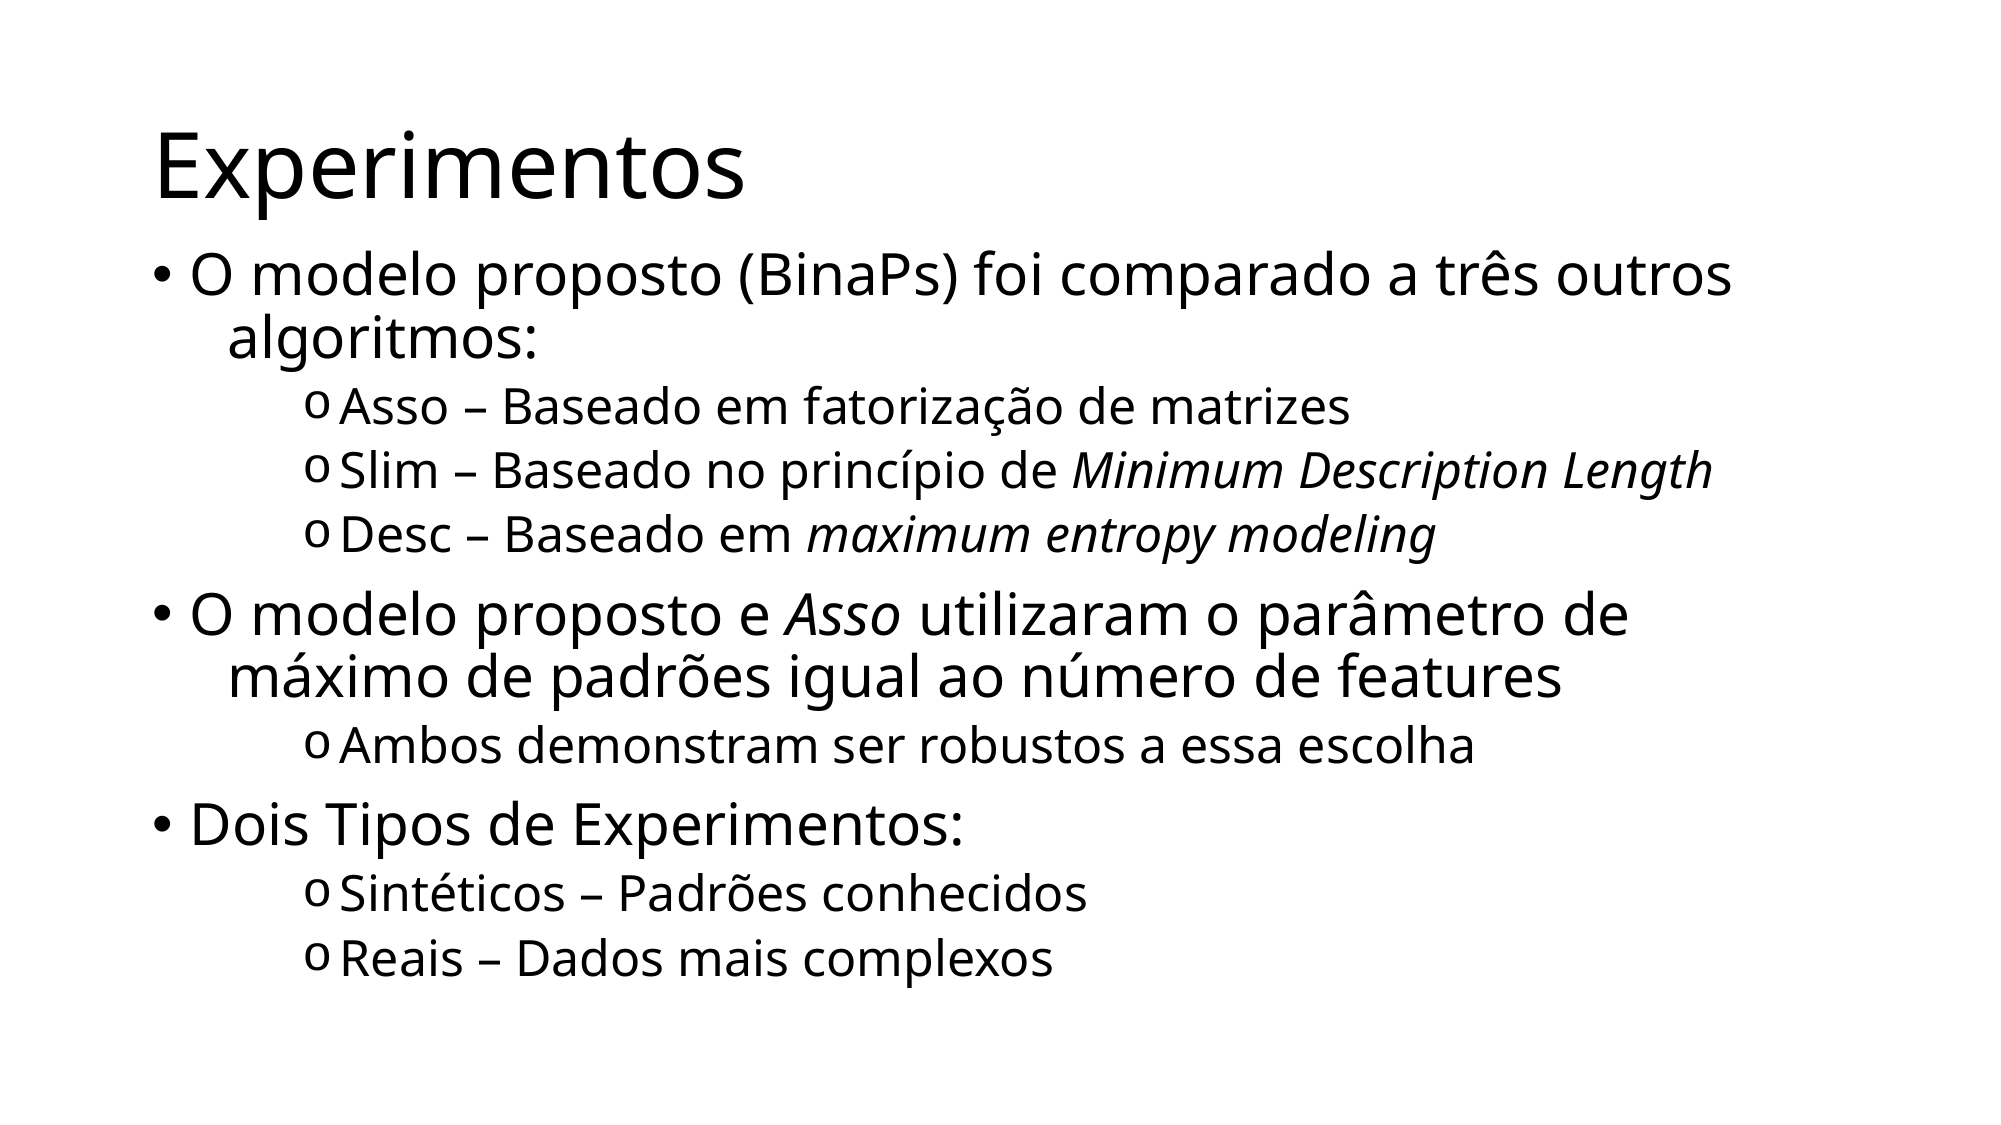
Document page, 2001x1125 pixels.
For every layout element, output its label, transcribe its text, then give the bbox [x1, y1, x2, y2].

list O modelo proposto (BinaPs) foi comparado a três outros algoritmos: Asso – Baseado em fatorização de matrizes Slim – Baseado no princípio de Minimum Description Length Desc – Baseado em maximum entropy modeling O modelo proposto e Asso utilizaram o parâmetro de máximo de padrões igual ao número de features Ambos demonstram ser robustos a essa escolha Dois Tipos de Experimentos: Sintéticos – Padrões conhecidos Reais – Dados mais complexos [137, 237, 1863, 1014]
title Experimentos [137, 59, 1863, 237]
